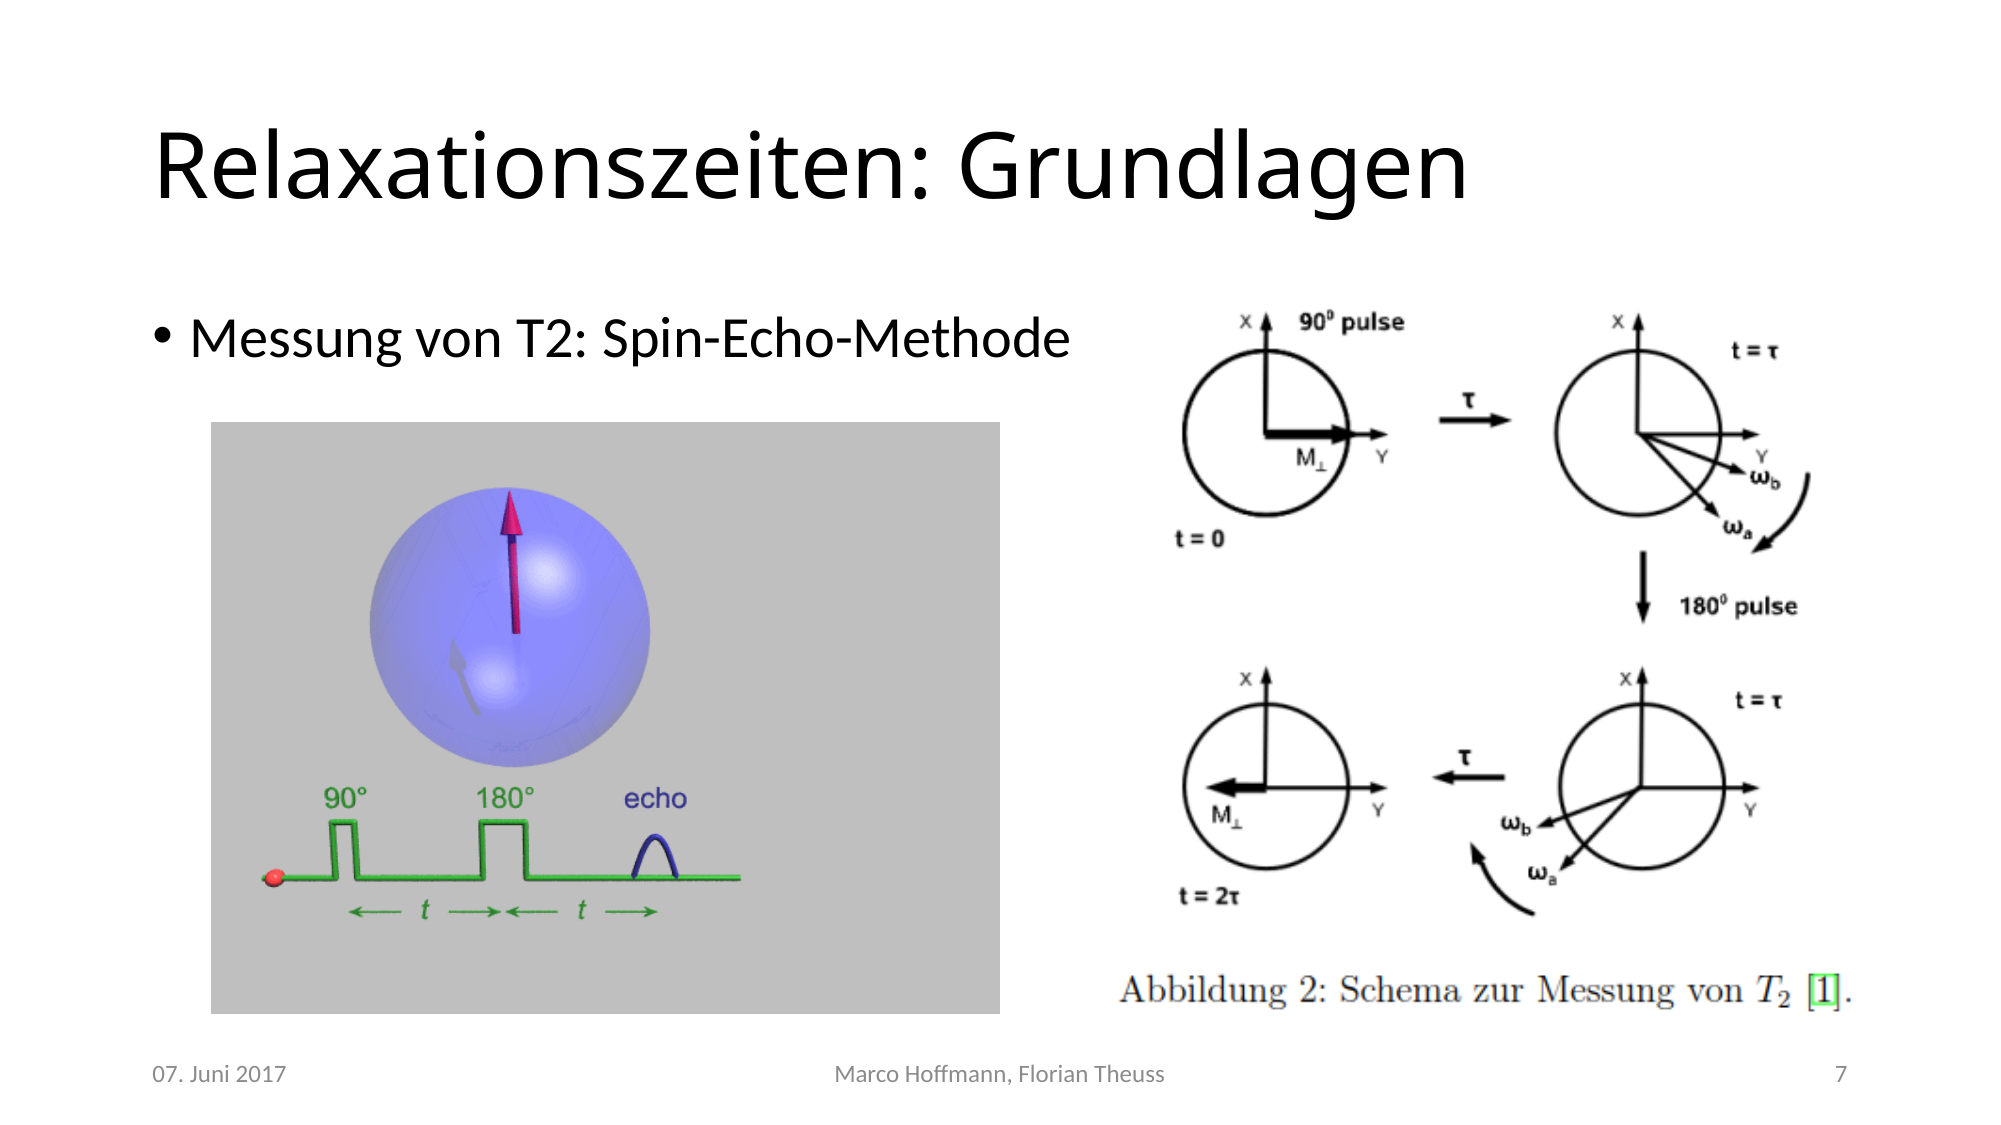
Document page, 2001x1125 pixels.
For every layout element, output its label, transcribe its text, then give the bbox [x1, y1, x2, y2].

picture [1115, 291, 1860, 1023]
slide_number <Foliennummer> [1412, 1042, 1863, 1103]
slide_number 07. Juni 2017 [137, 1042, 588, 1103]
title Relaxationszeiten: Grundlagen [137, 59, 1863, 278]
list Messung von T2: Spin-Echo-Methode [137, 299, 1115, 1014]
footer Marco Hoffmann, Florian Theuss [662, 1042, 1338, 1103]
picture [211, 422, 1000, 1014]
